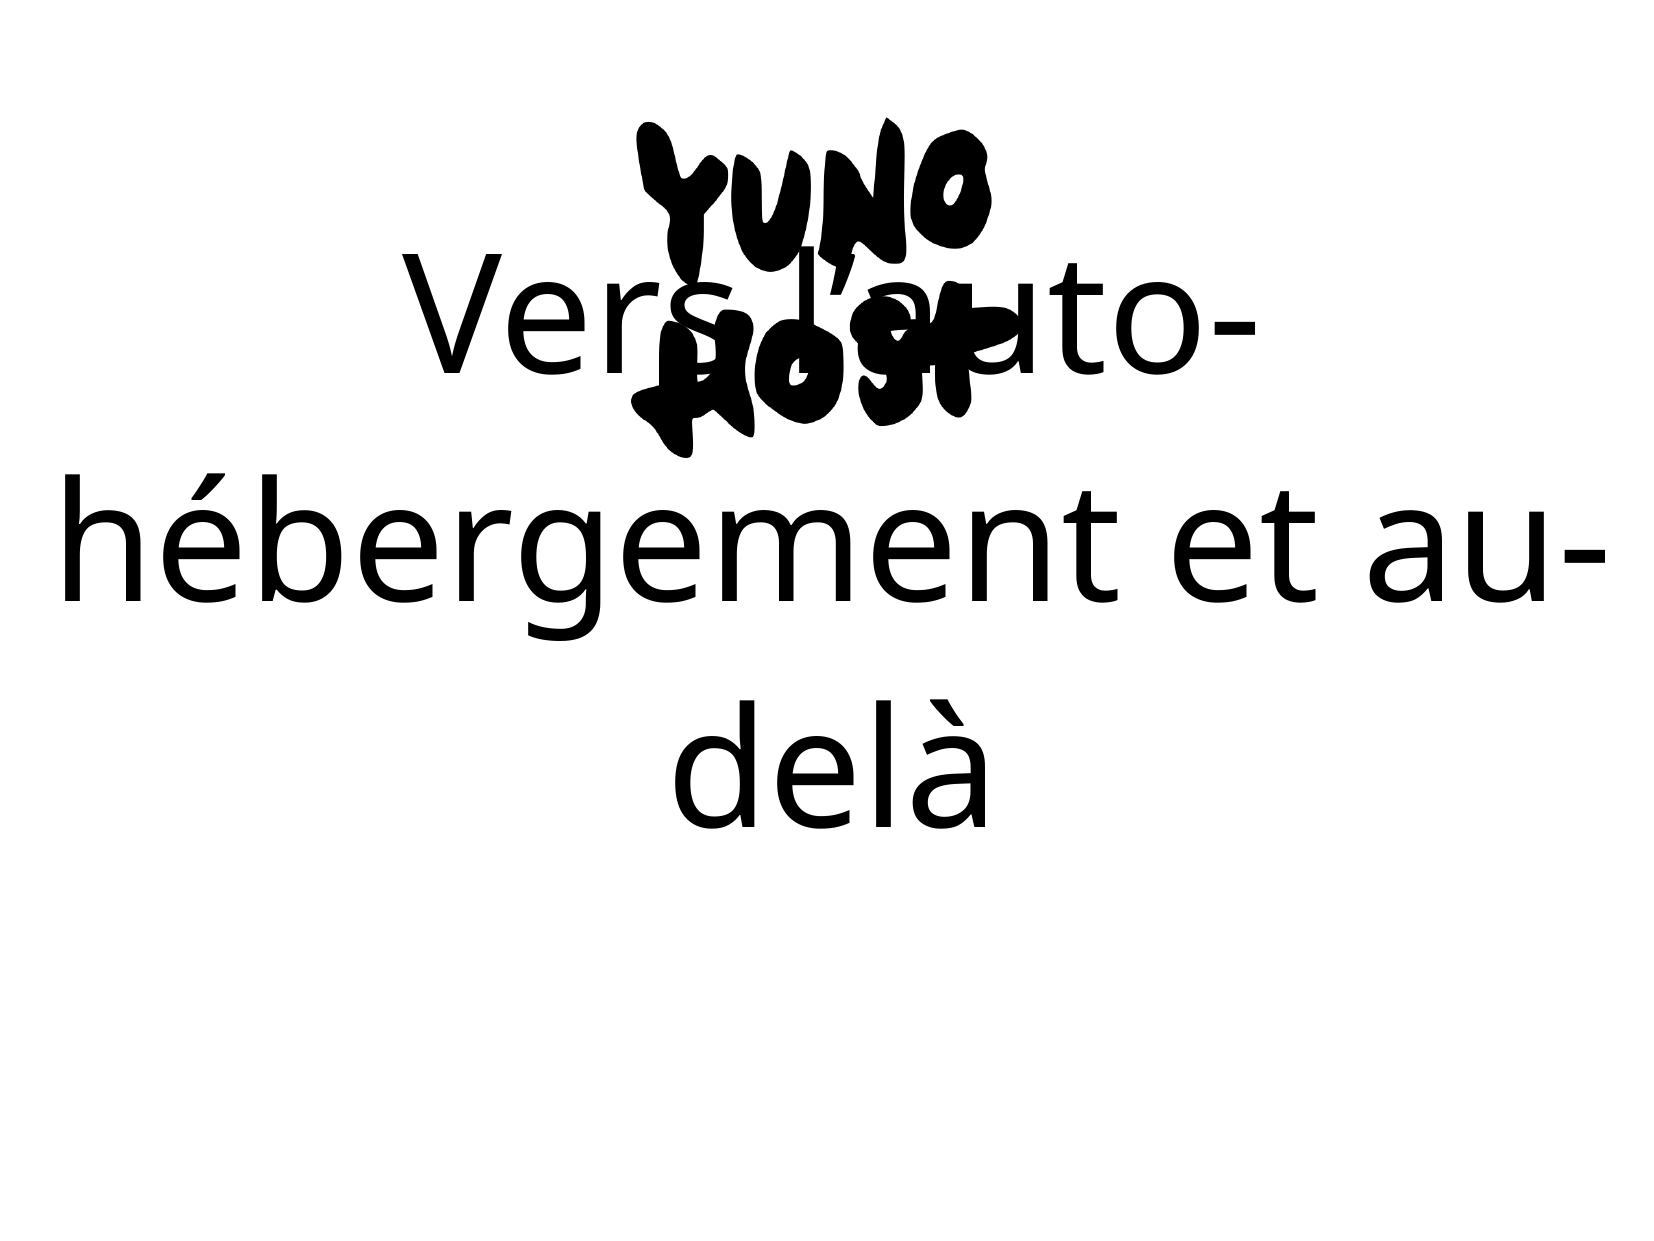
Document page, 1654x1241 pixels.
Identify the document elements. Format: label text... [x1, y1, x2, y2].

picture [631, 117, 1023, 458]
subtitle Vers l’auto-hébergement et au-delà JimboJoe [47, 249, 1619, 1051]
